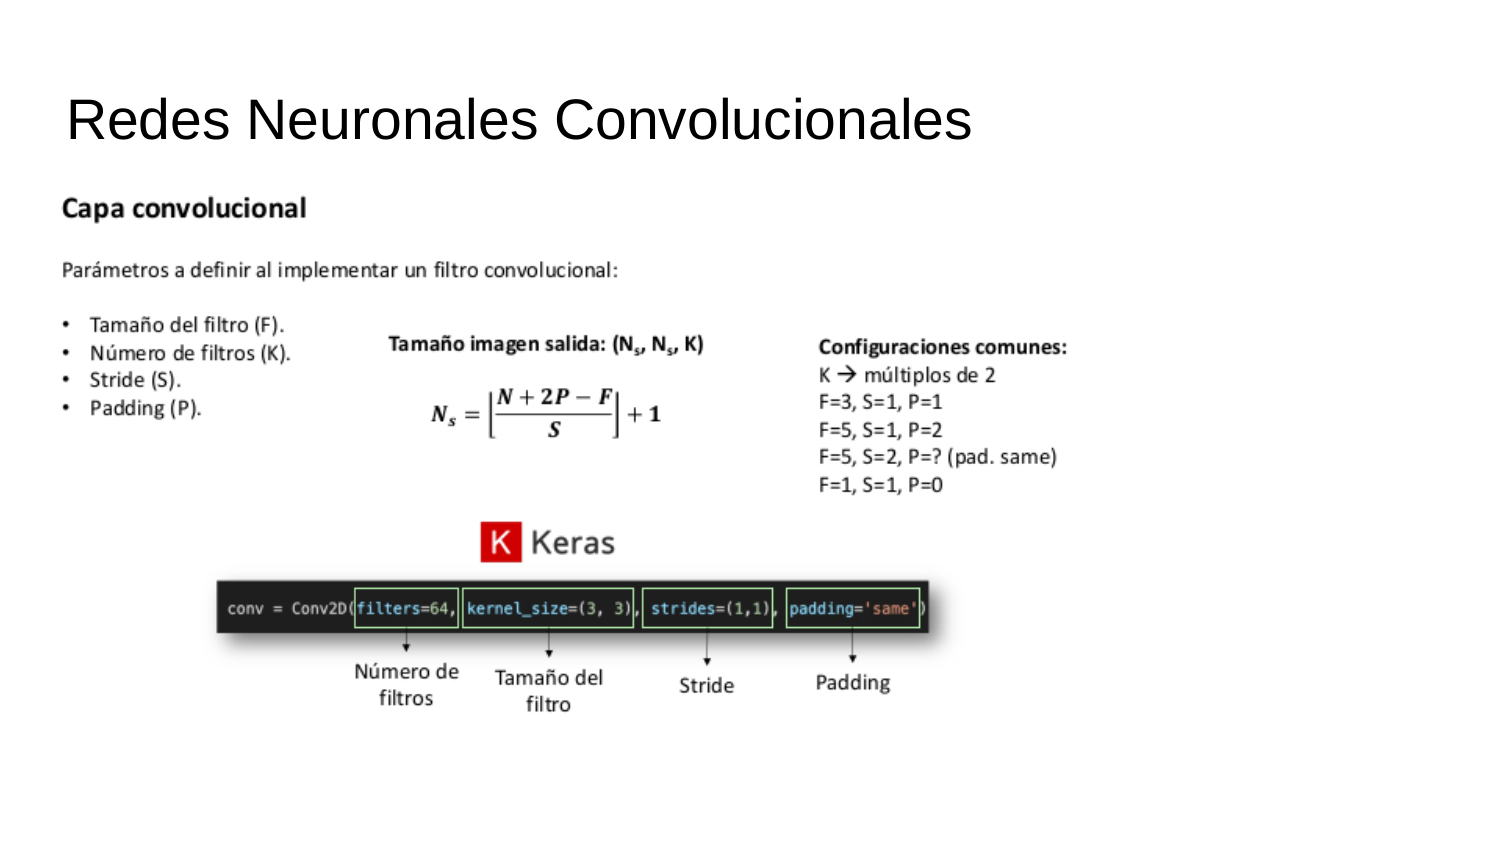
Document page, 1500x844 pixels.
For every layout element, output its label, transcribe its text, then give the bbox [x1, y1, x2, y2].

title Redes Neuronales Convolucionales [51, 72, 1449, 167]
picture [51, 188, 1113, 718]
